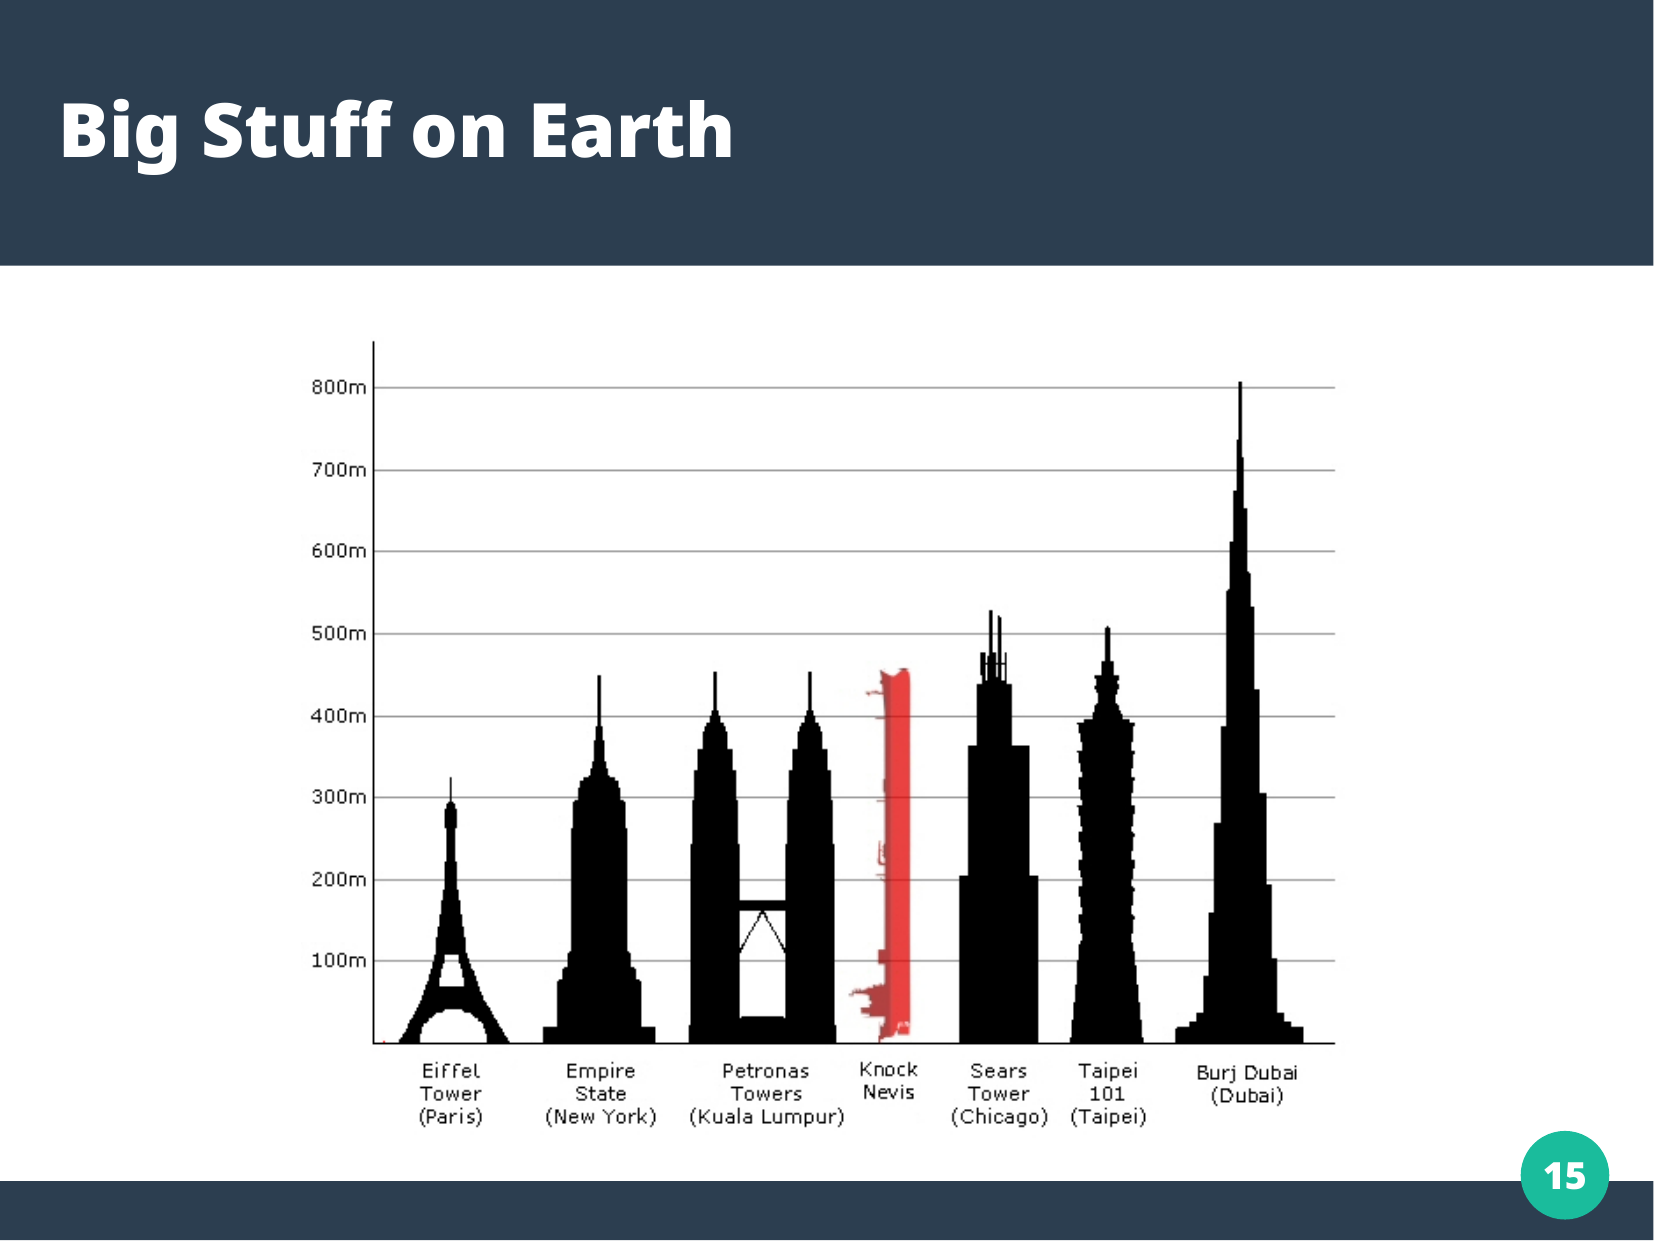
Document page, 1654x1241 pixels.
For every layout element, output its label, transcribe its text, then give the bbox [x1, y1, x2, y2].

title Big Stuff on Earth [59, 49, 1595, 207]
picture [301, 324, 1353, 1152]
